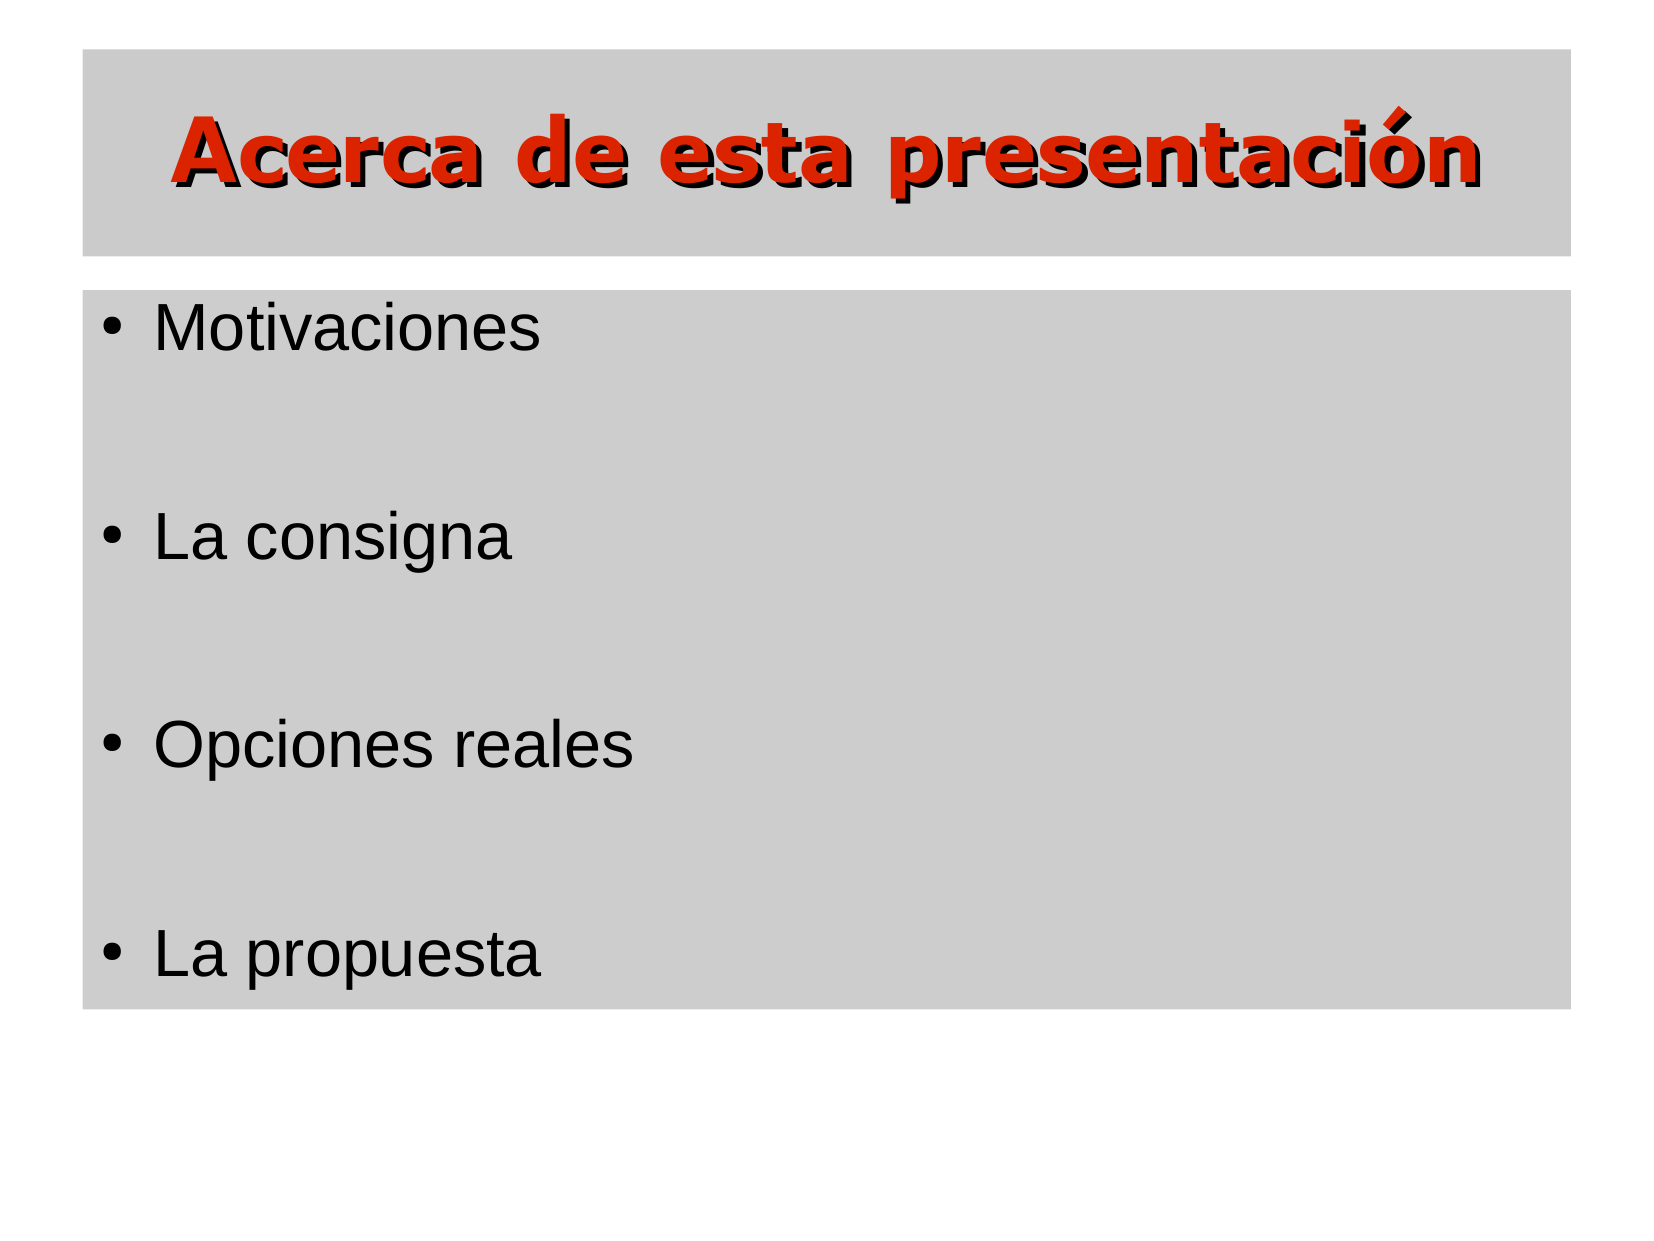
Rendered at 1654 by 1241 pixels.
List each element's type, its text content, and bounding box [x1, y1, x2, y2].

title Acerca de esta presentación [82, 49, 1571, 257]
list Motivaciones La consigna Opciones reales La propuesta [82, 290, 1571, 1010]
